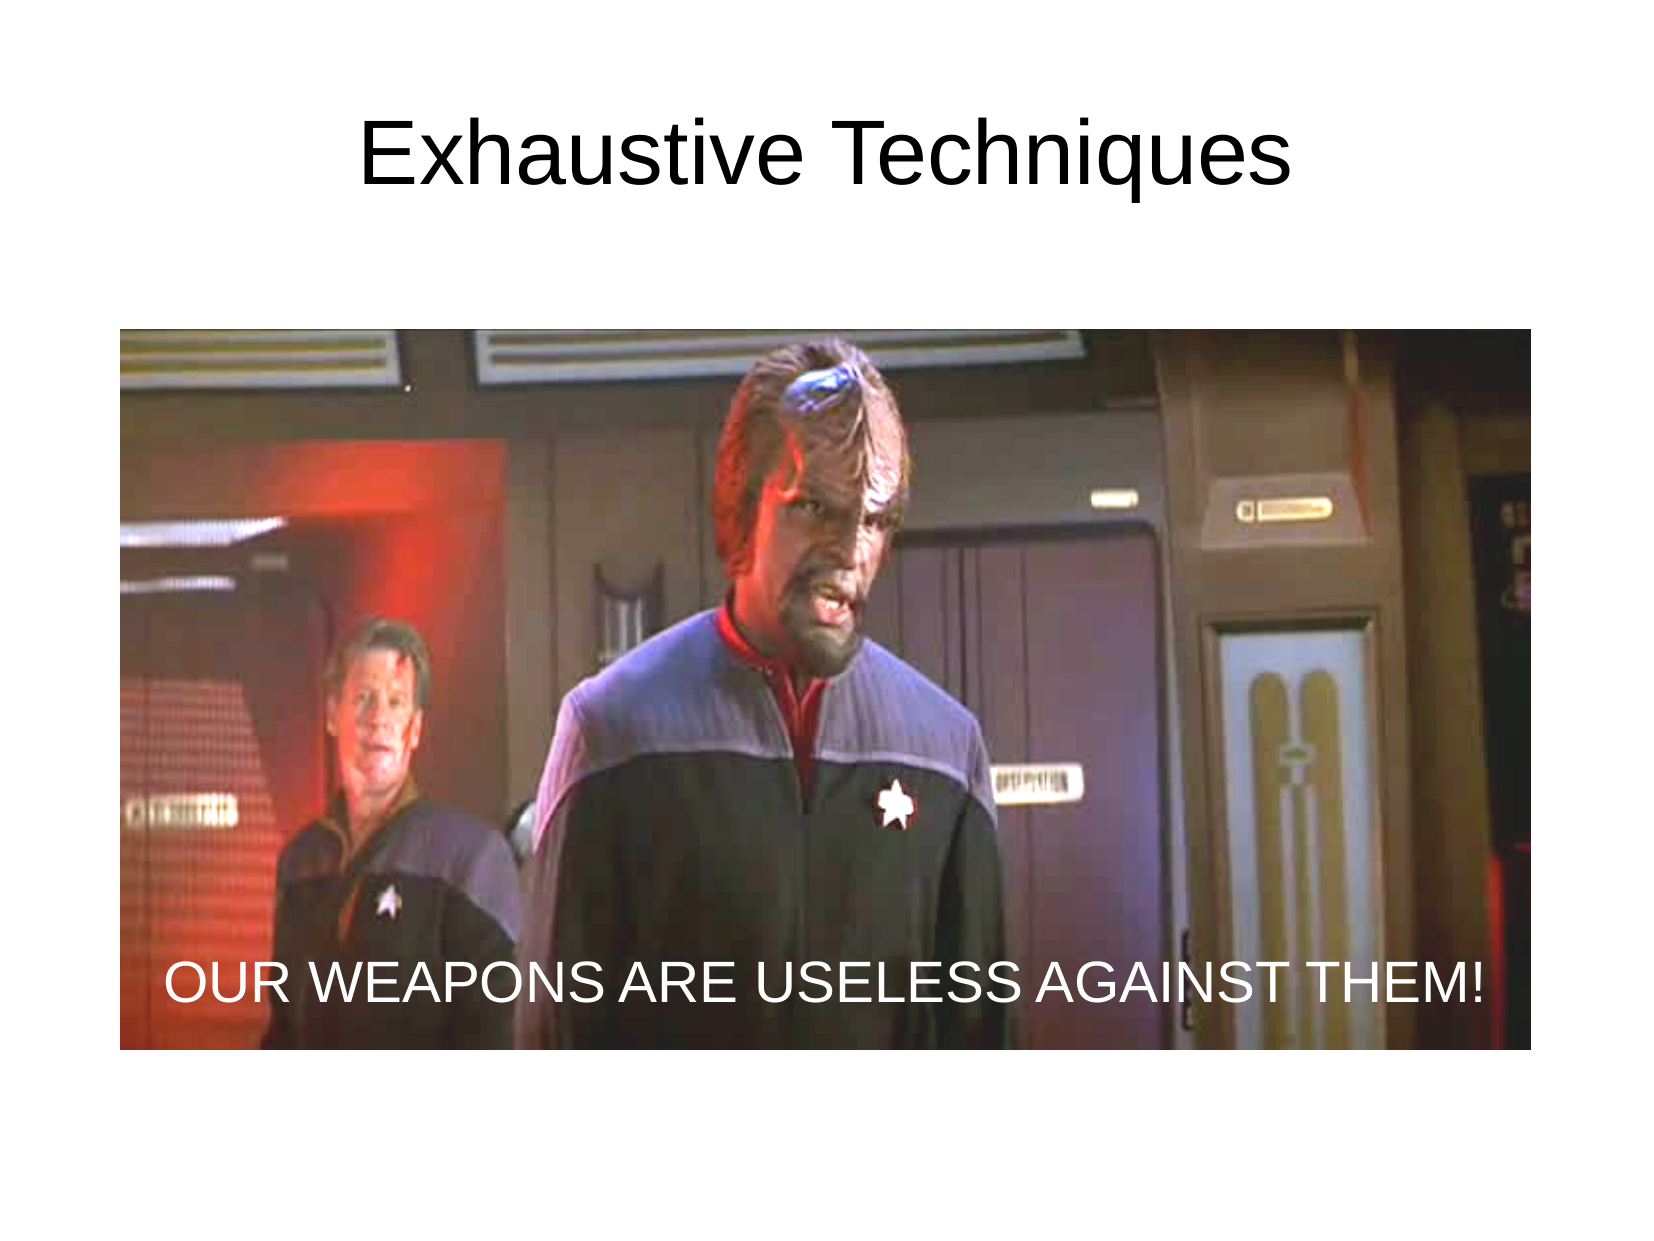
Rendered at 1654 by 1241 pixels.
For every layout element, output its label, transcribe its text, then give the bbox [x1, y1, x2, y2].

picture [120, 329, 1531, 1051]
title Exhaustive Techniques [82, 49, 1571, 257]
